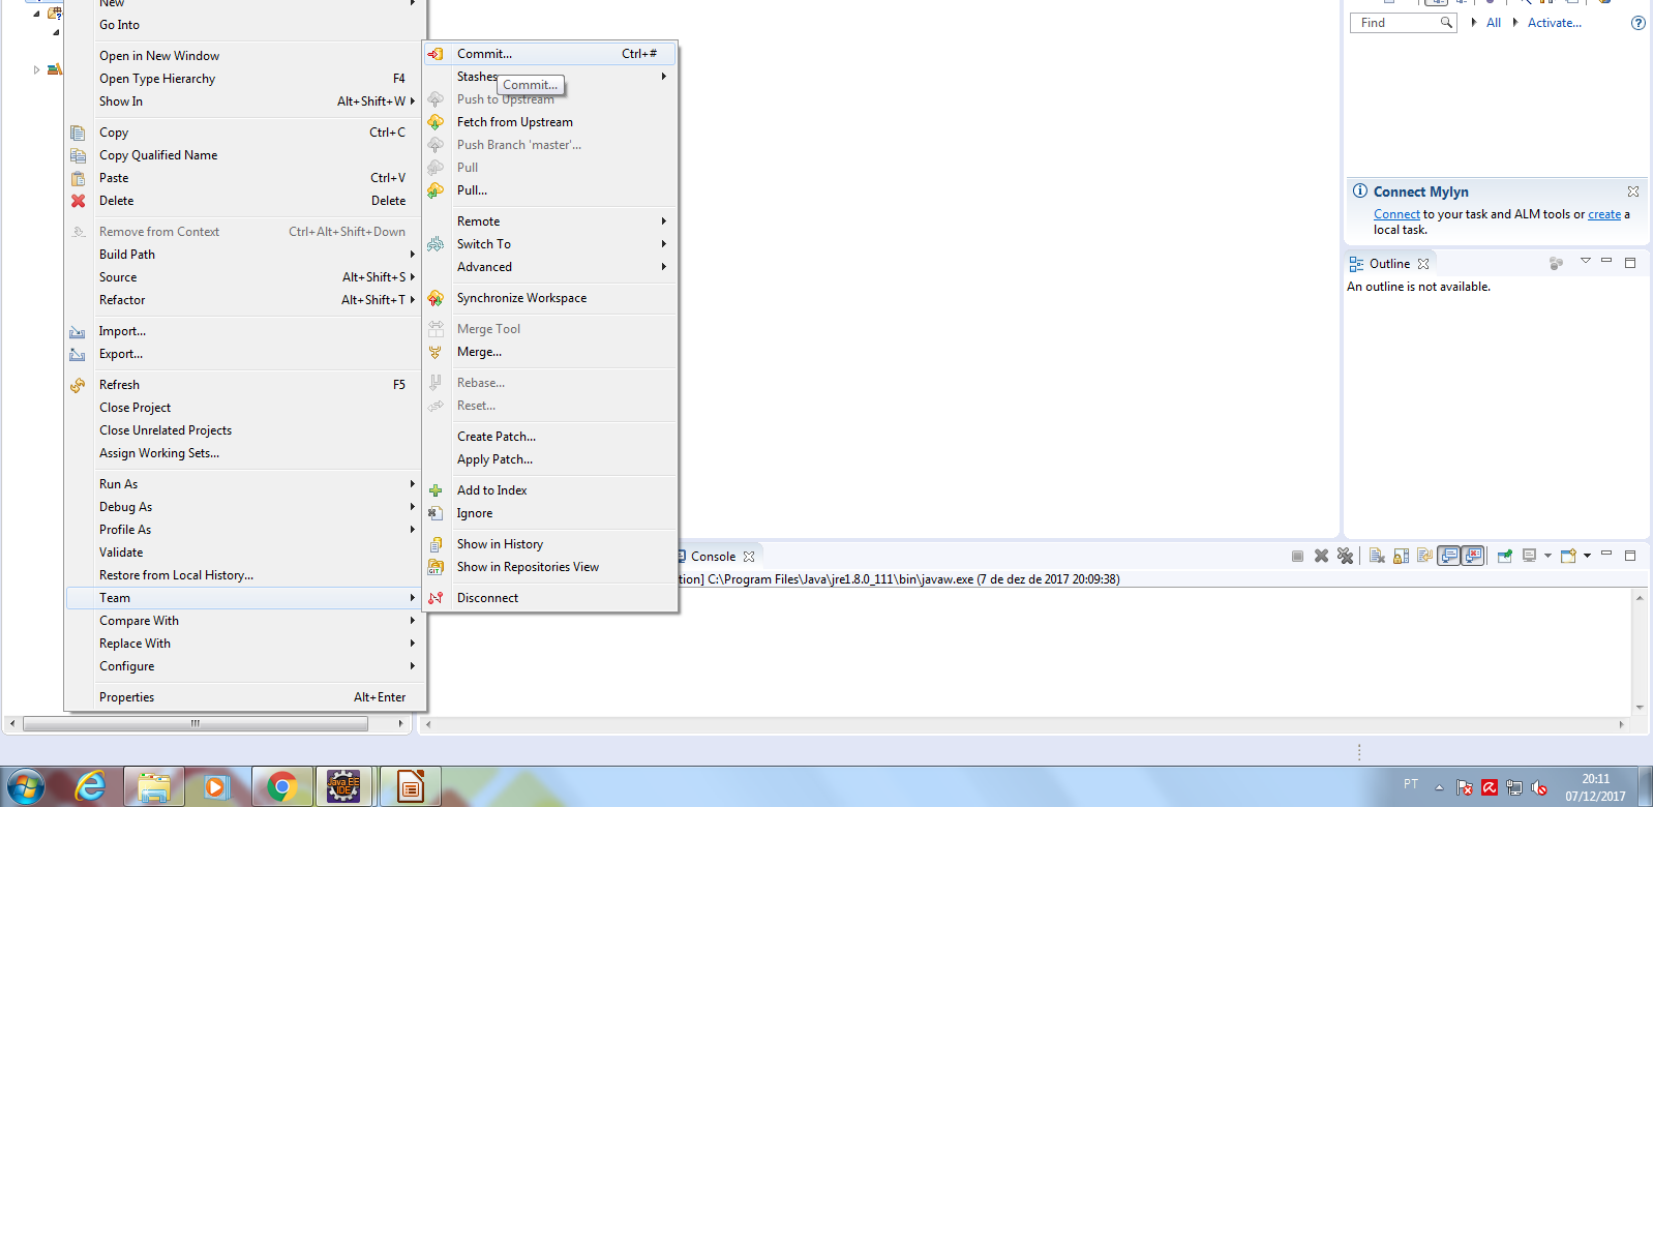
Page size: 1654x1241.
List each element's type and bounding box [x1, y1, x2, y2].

picture [0, 0, 1653, 807]
